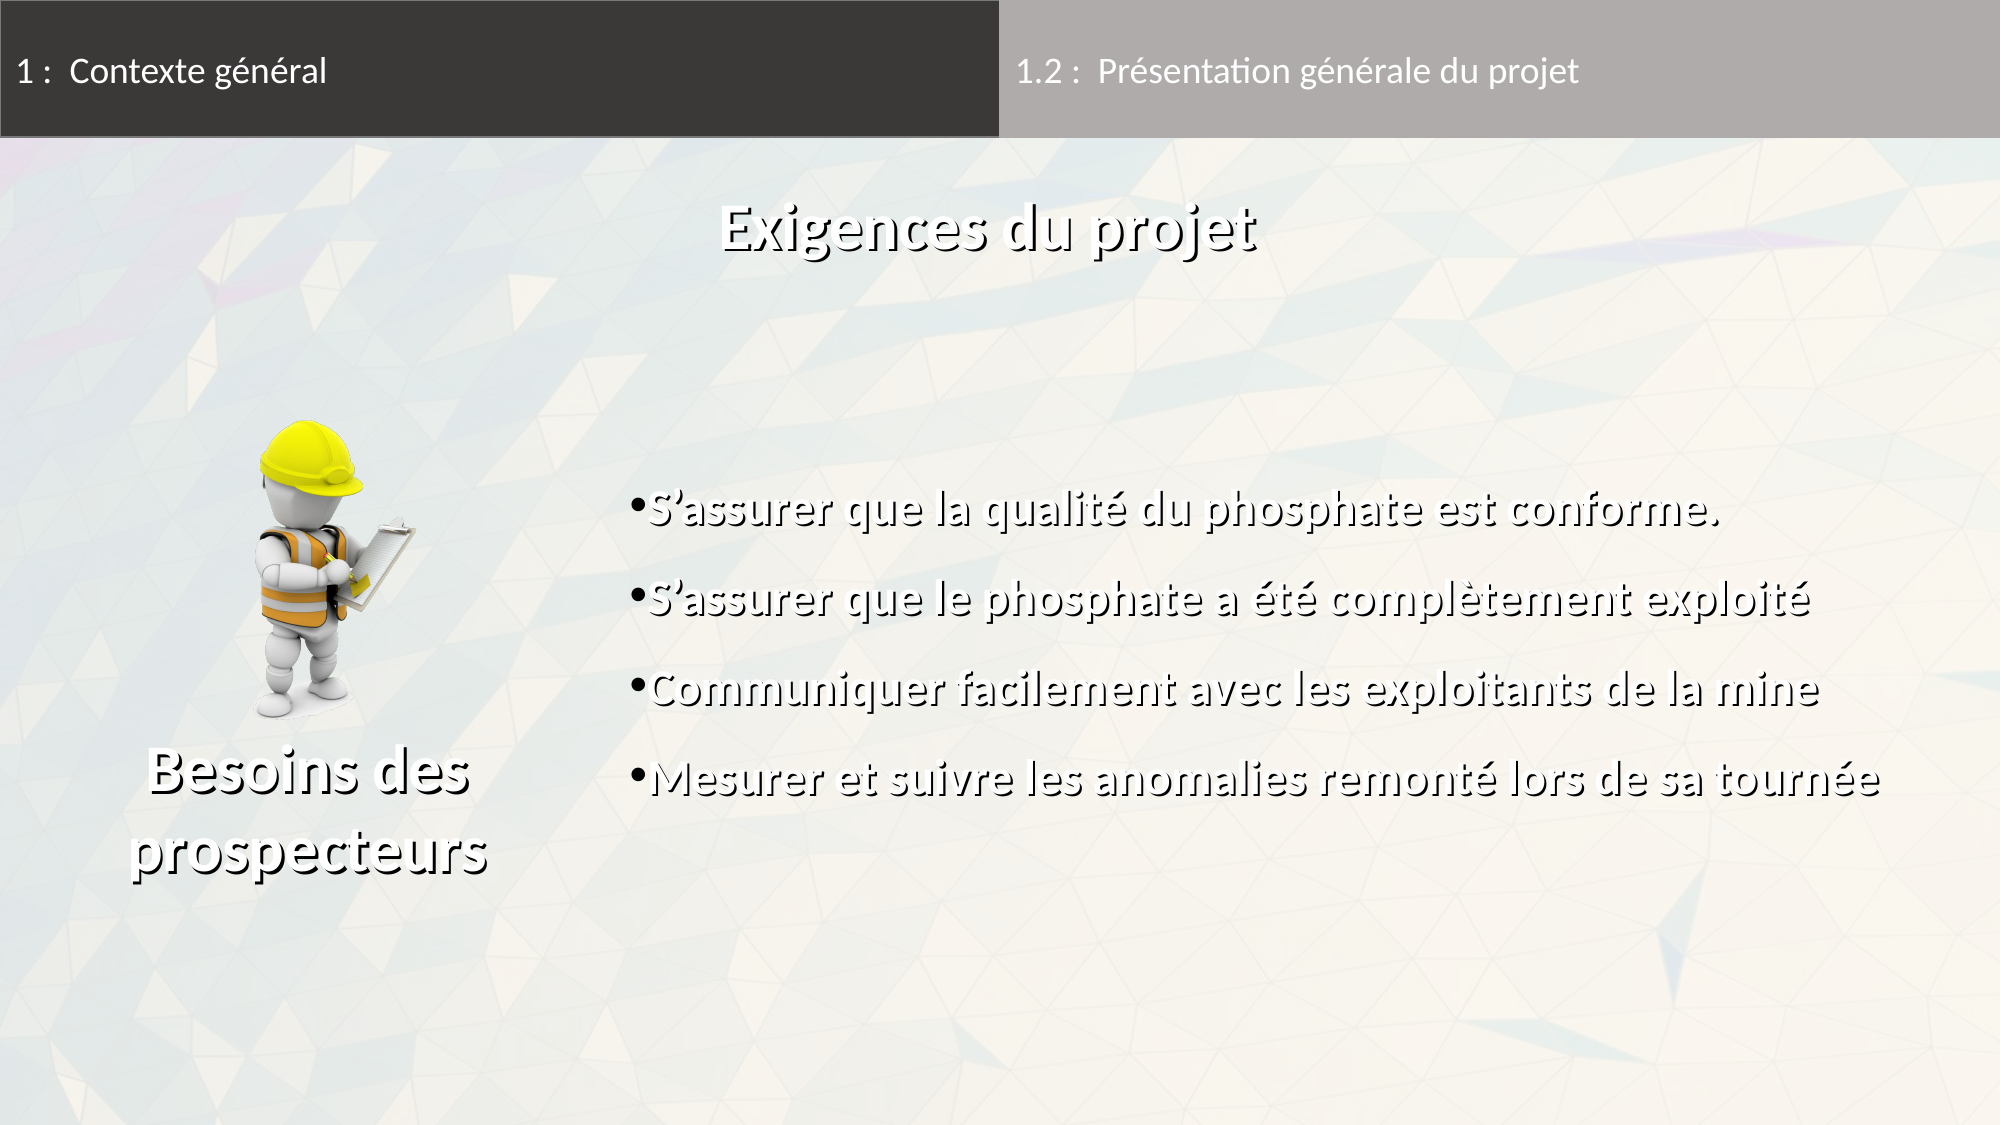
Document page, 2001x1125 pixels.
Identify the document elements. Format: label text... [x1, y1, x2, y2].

text_box Besoins des prospecteurs [102, 717, 513, 895]
picture [232, 417, 424, 717]
text_box Exigences du projet [173, 174, 1802, 271]
text_box [0, 137, 2000, 1125]
text_box 1 : Contexte général [0, 0, 1000, 137]
text_box S’assurer que la qualité du phosphate est conforme. S’assurer que le phosphate a été complètement exploité Communiquer facilement avec les exploitants de la mine Mesurer et suivre les anomalies remonté lors de sa tournée [614, 436, 1938, 807]
text_box 1.2 : Présentation générale du projet [1000, 0, 2000, 137]
